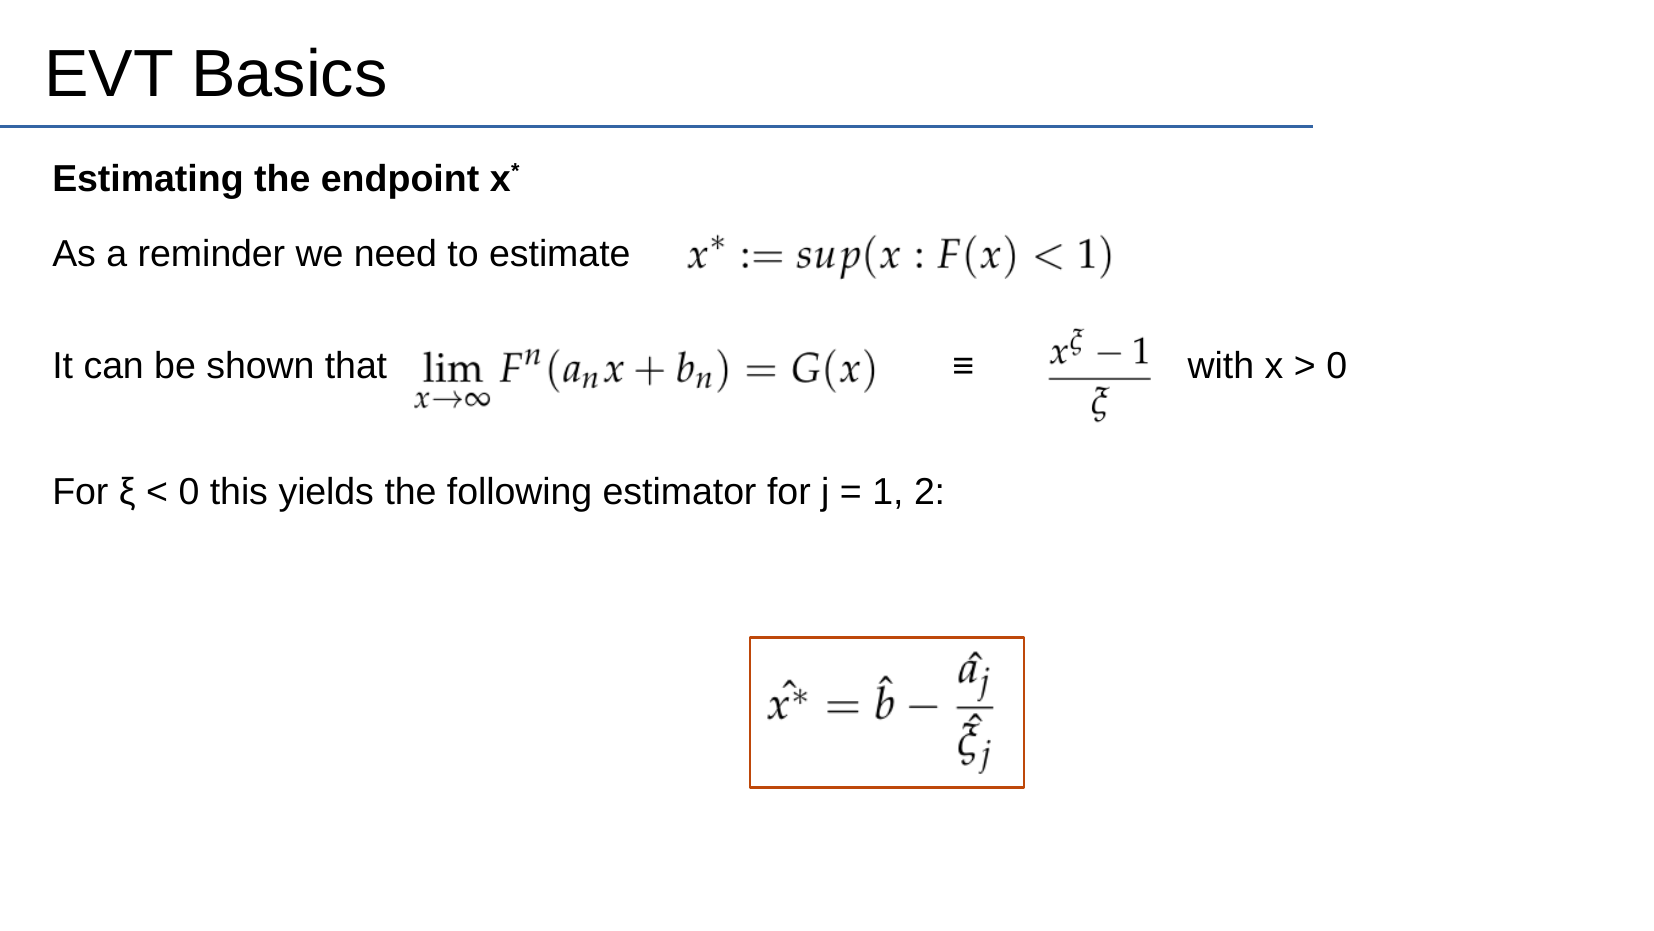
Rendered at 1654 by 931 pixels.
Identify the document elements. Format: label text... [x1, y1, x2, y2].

text_box Estimating the endpoint x* [37, 150, 1238, 207]
picture [369, 320, 928, 425]
title EVT Basics [44, 17, 1387, 130]
text_box It can be shown that [37, 337, 713, 437]
text_box As a reminder we need to estimate [37, 225, 713, 324]
text_box ≡ [937, 337, 1013, 413]
picture [750, 633, 1051, 794]
text_box with x > 0 [1162, 337, 1388, 413]
picture [751, 639, 1023, 786]
text_box For ξ < 0 this yields the following estimator for j = 1, 2: [37, 463, 1201, 563]
picture [619, 206, 1201, 439]
